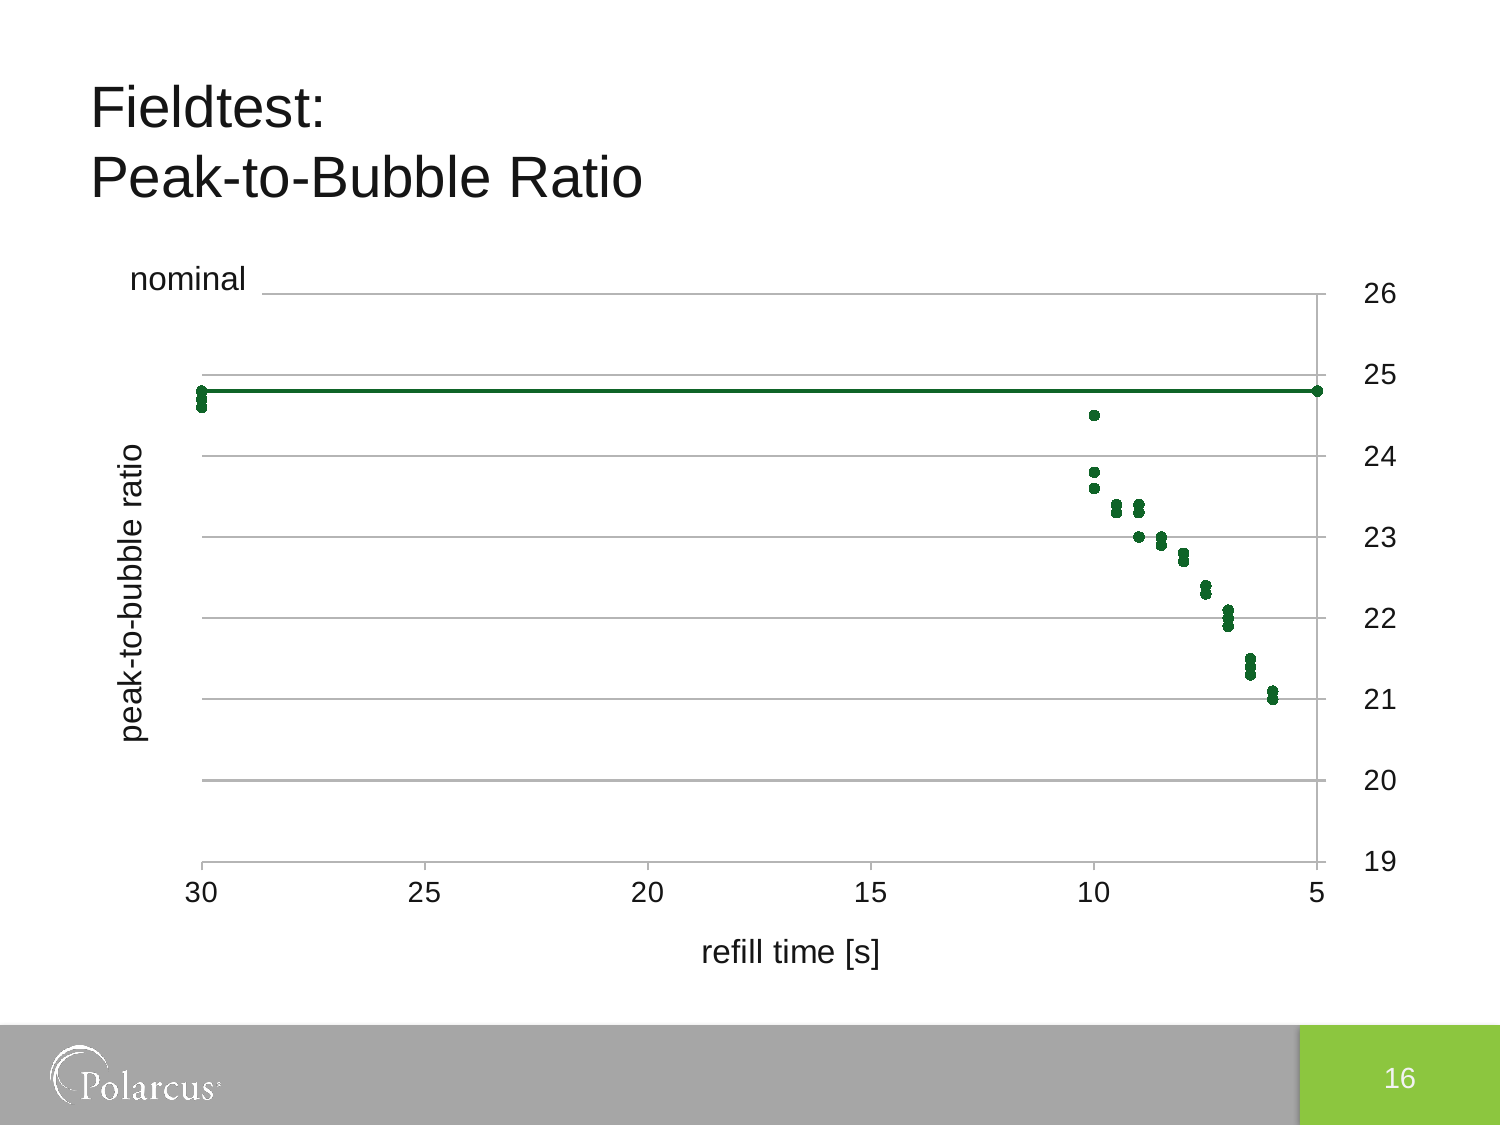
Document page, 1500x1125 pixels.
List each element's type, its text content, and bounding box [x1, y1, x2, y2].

title Fieldtest: Peak-to-Bubble Ratio [75, 45, 1425, 233]
picture [50, 1045, 221, 1105]
text_box nominal [115, 249, 262, 305]
chart [75, 262, 1425, 1005]
